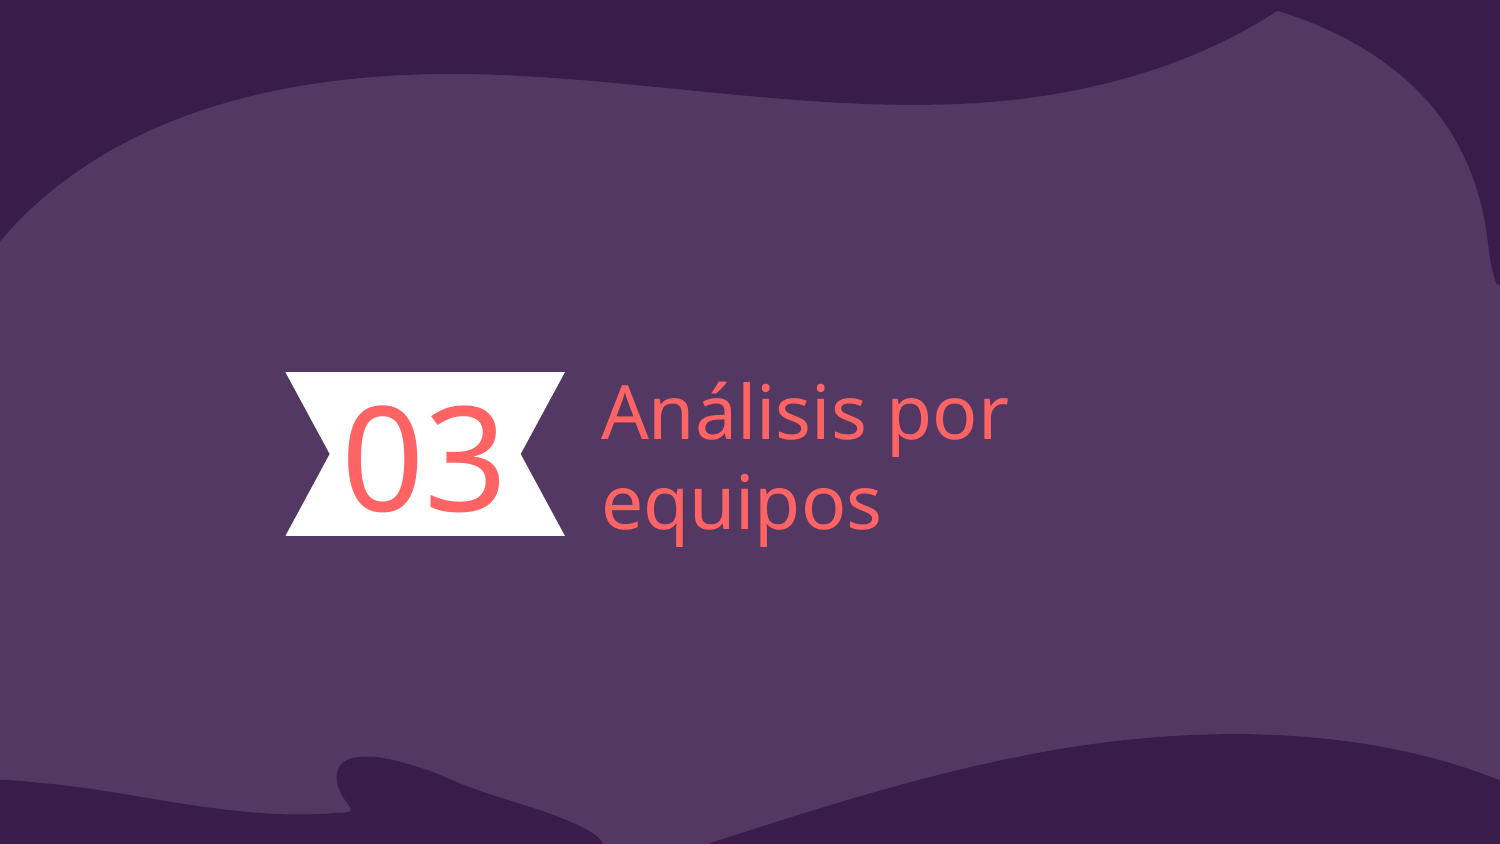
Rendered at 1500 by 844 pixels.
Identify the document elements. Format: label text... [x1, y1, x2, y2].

subtitle [623, 462, 1305, 577]
title Análisis por equipos [586, 284, 1500, 560]
title 03 [272, 343, 577, 564]
